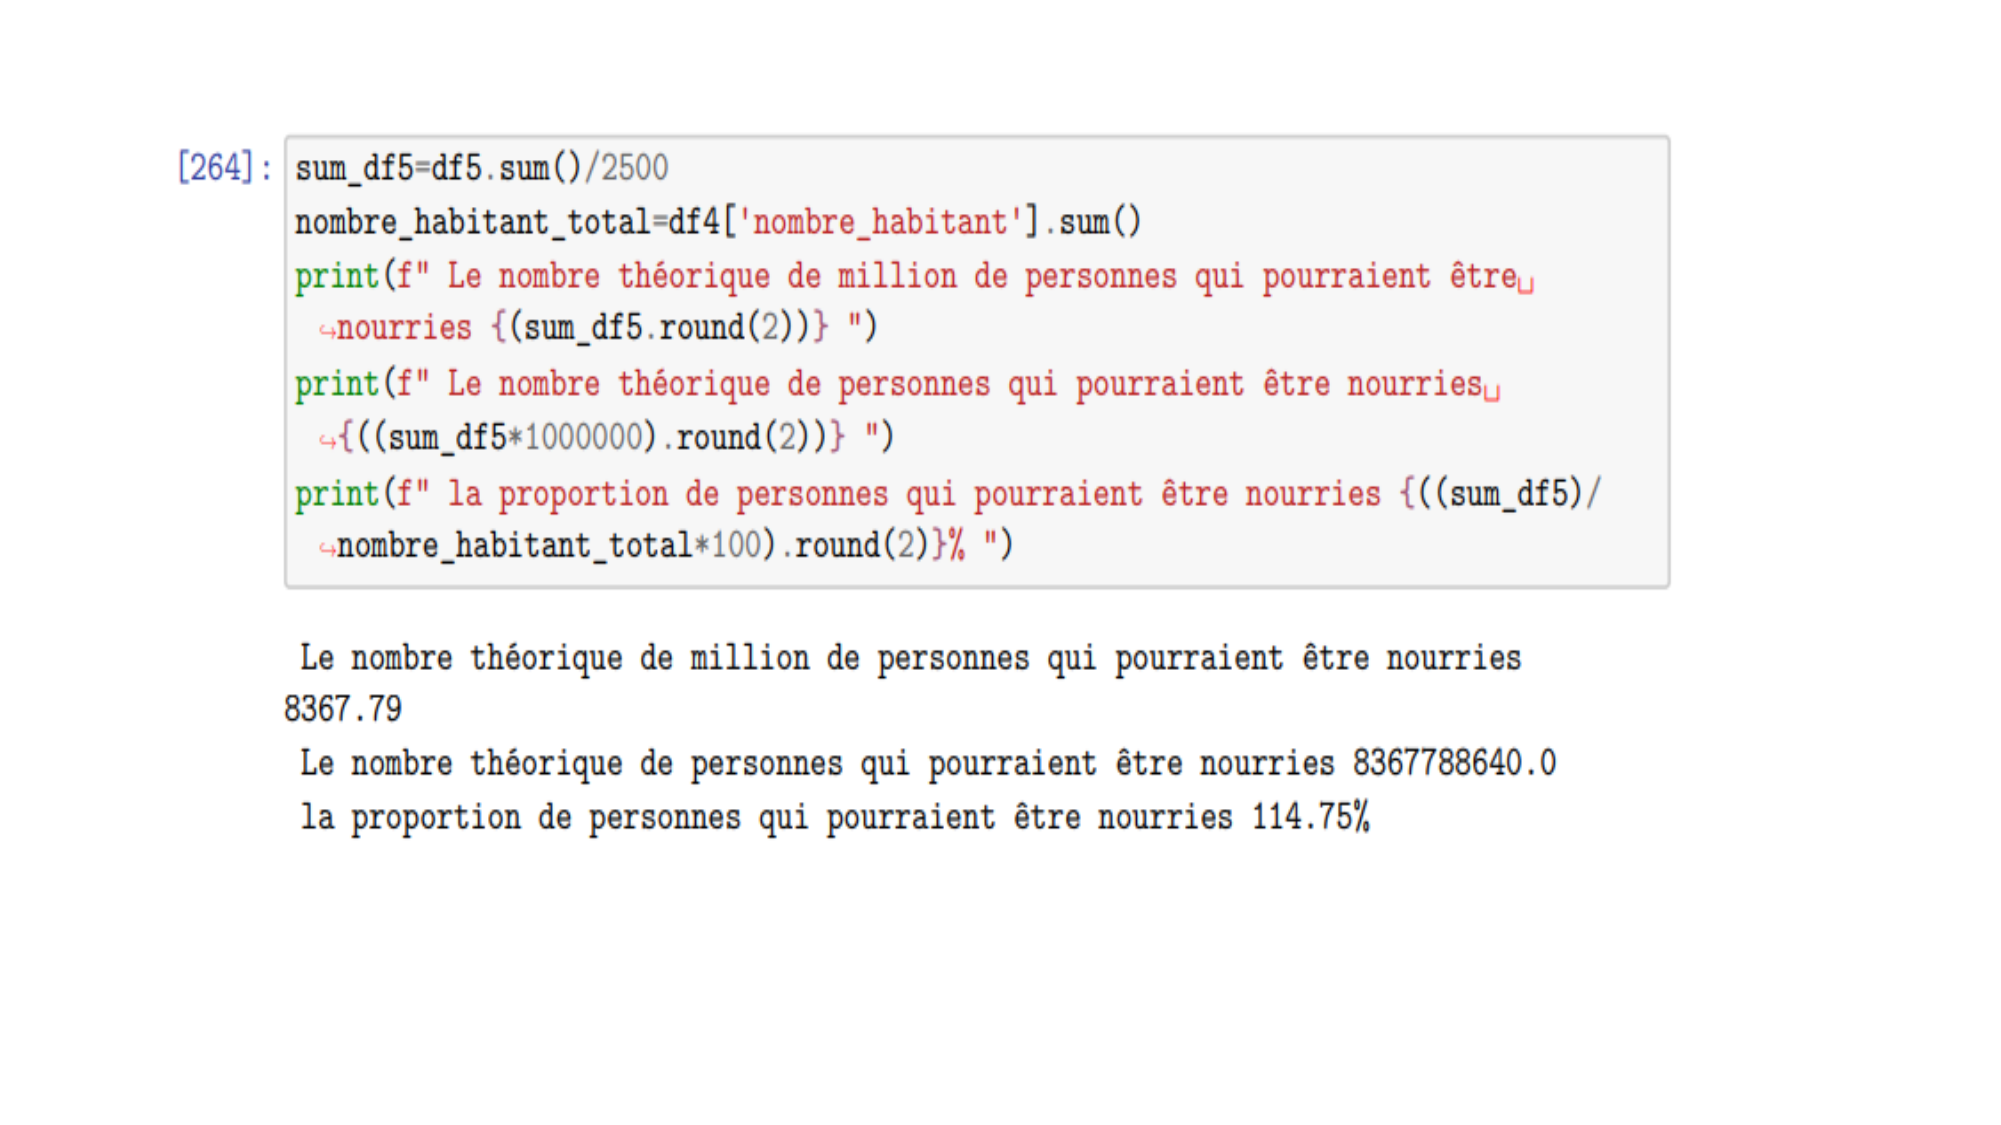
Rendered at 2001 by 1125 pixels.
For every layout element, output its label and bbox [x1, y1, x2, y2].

picture [87, 117, 1865, 862]
